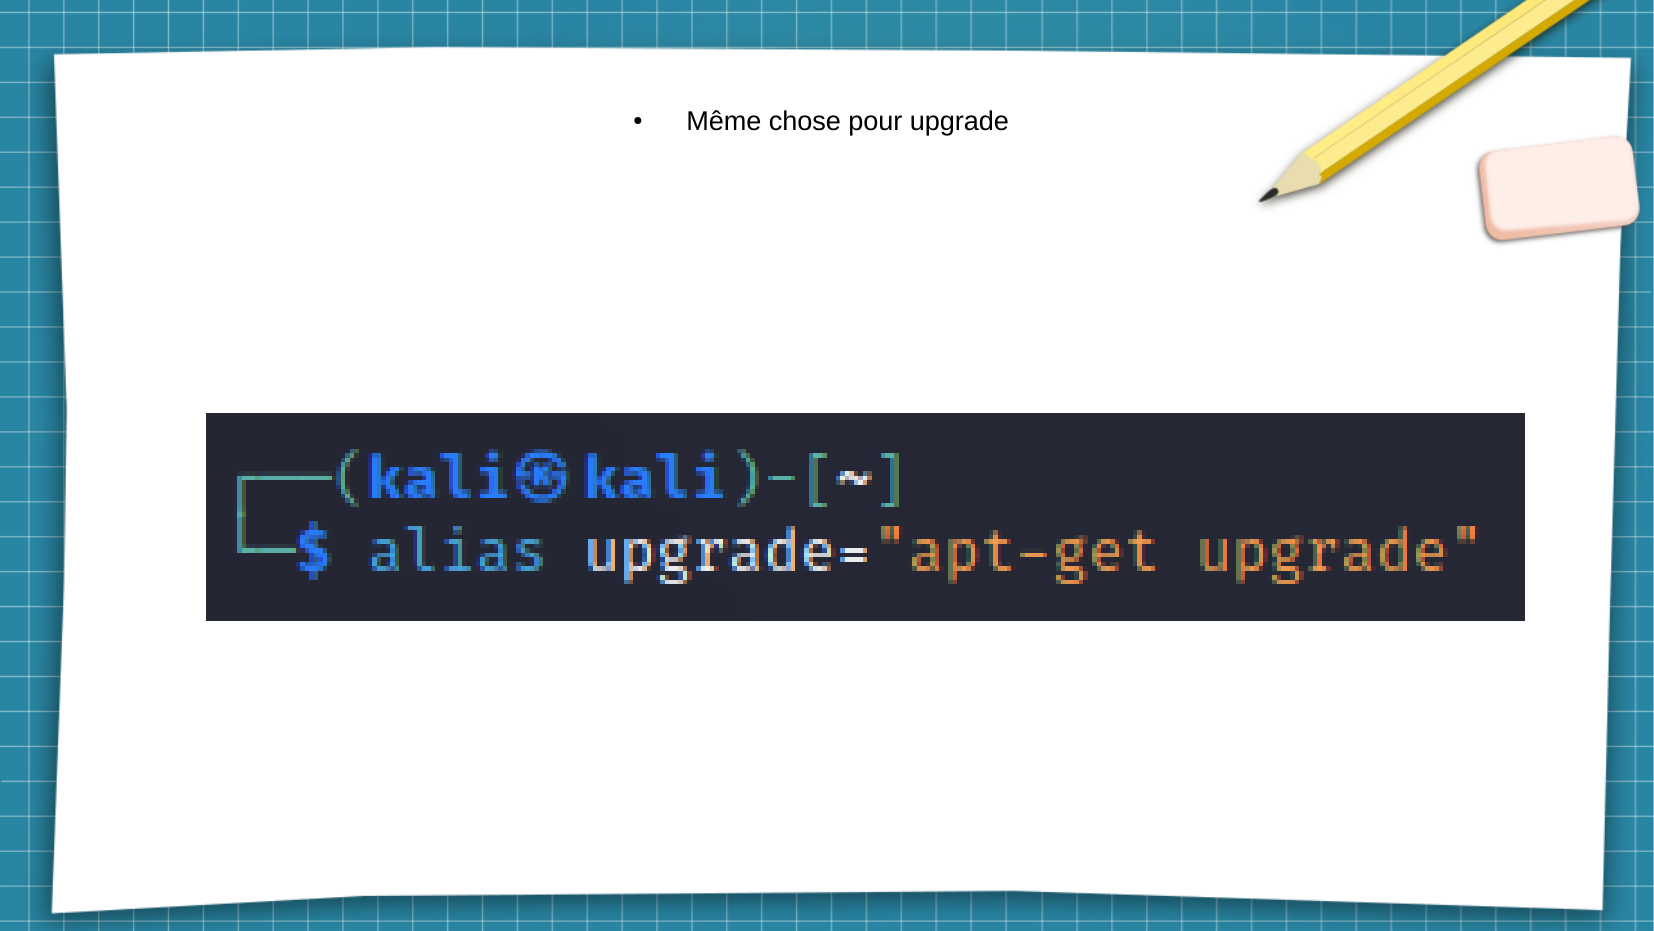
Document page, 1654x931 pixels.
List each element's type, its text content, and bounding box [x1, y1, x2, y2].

title Même chose pour upgrade [59, 74, 1565, 168]
picture [0, 0, 1654, 931]
